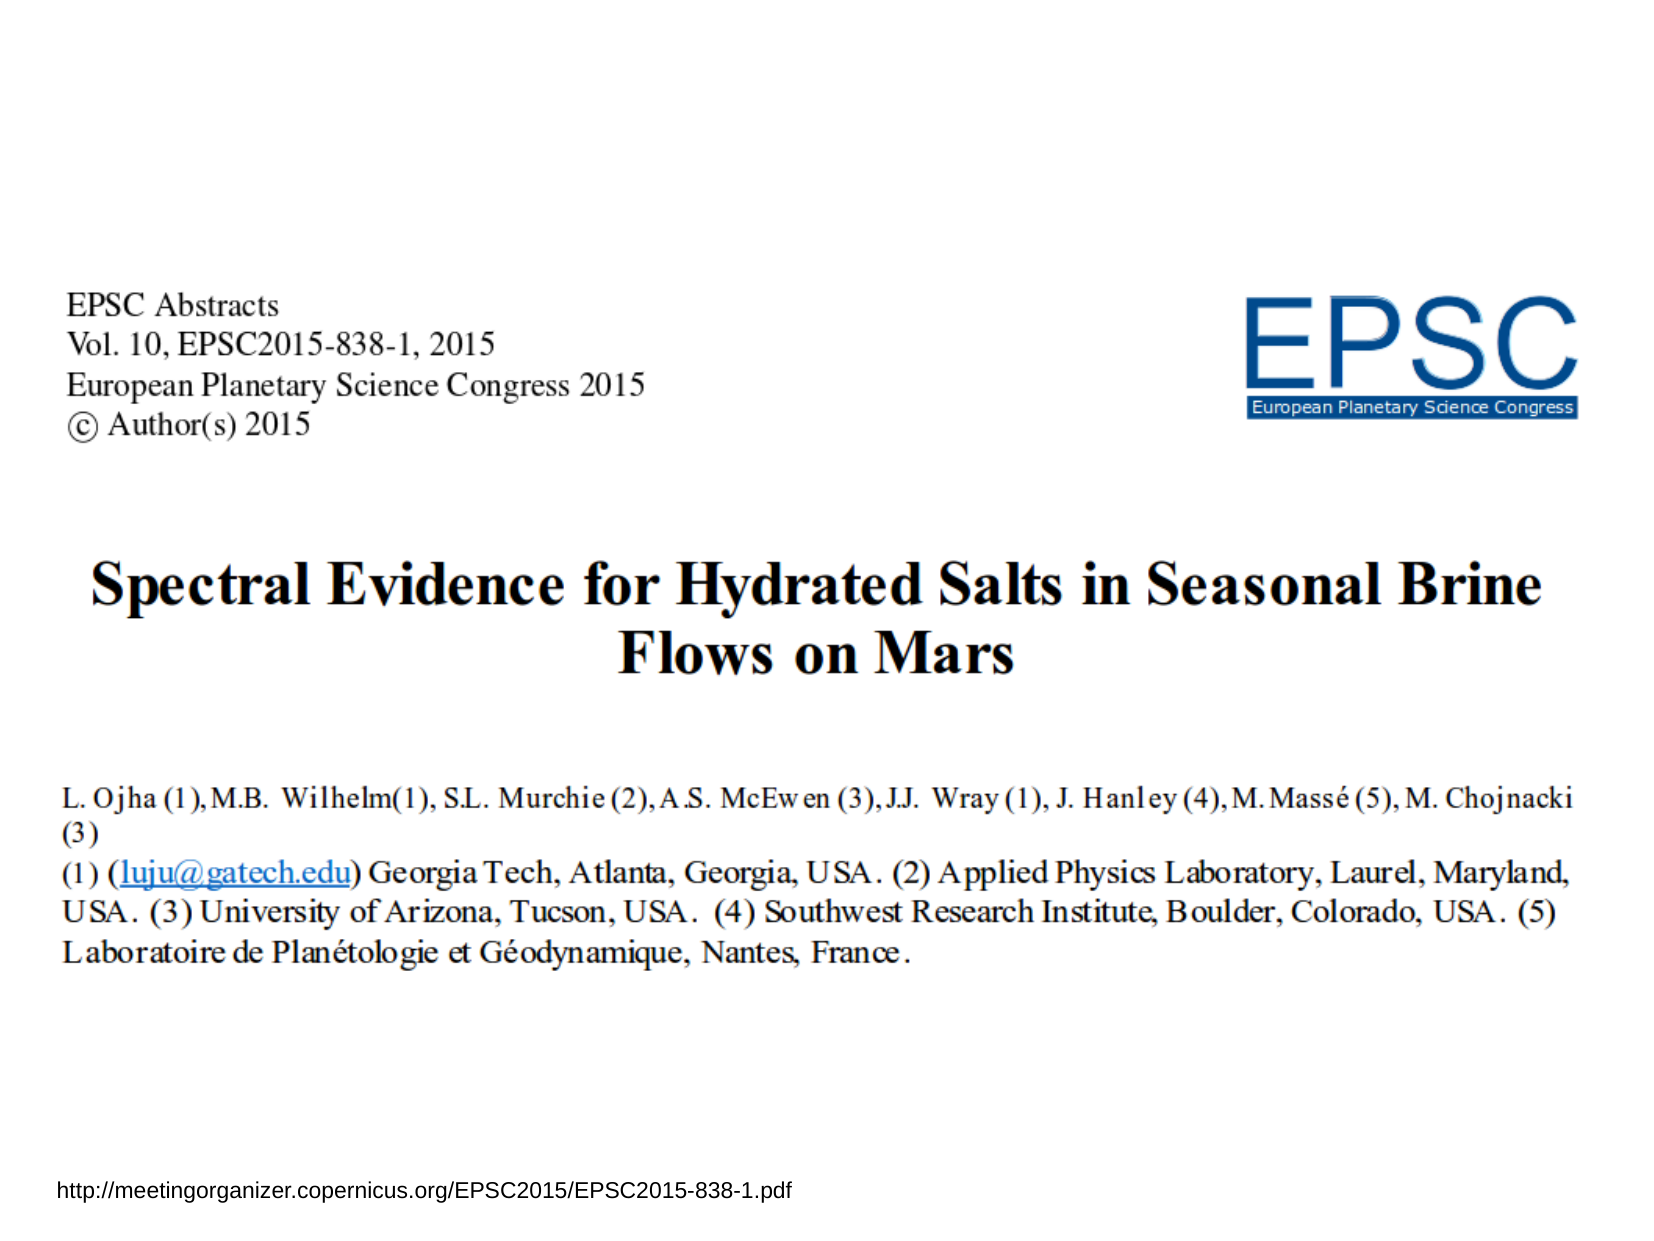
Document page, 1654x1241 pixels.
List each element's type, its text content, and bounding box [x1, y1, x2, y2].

picture [34, 249, 1624, 996]
text_box http://meetingorganizer.copernicus.org/EPSC2015/EPSC2015-838-1.pdf [41, 1170, 1636, 1227]
